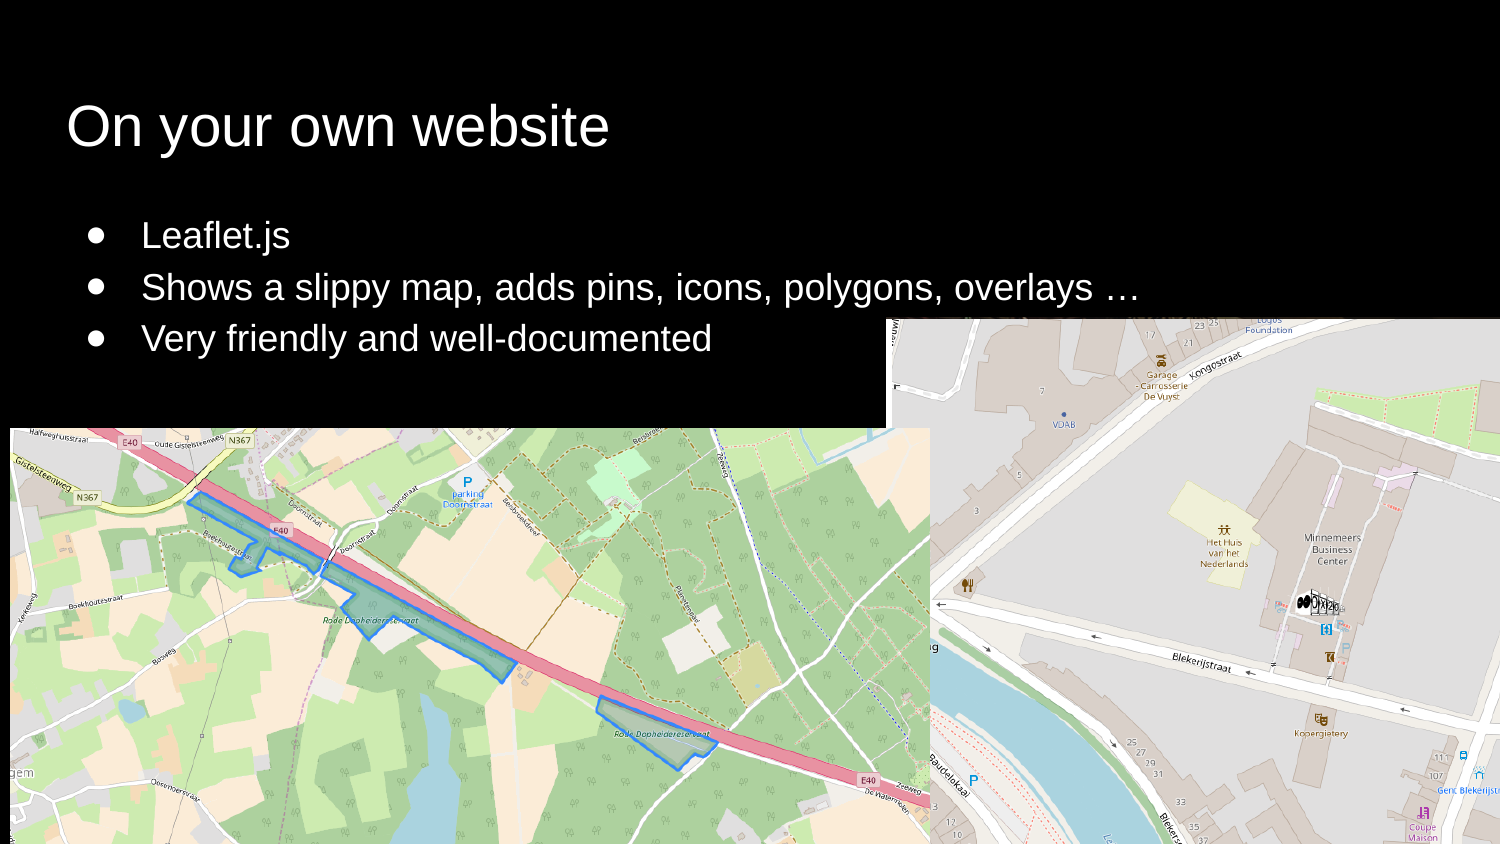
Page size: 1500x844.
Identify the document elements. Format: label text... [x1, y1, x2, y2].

list Leaflet.js Shows a slippy map, adds pins, icons, polygons, overlays … Very friendly and well-documented [51, 189, 1449, 428]
picture [10, 317, 1500, 844]
title On your own website [51, 72, 1449, 167]
